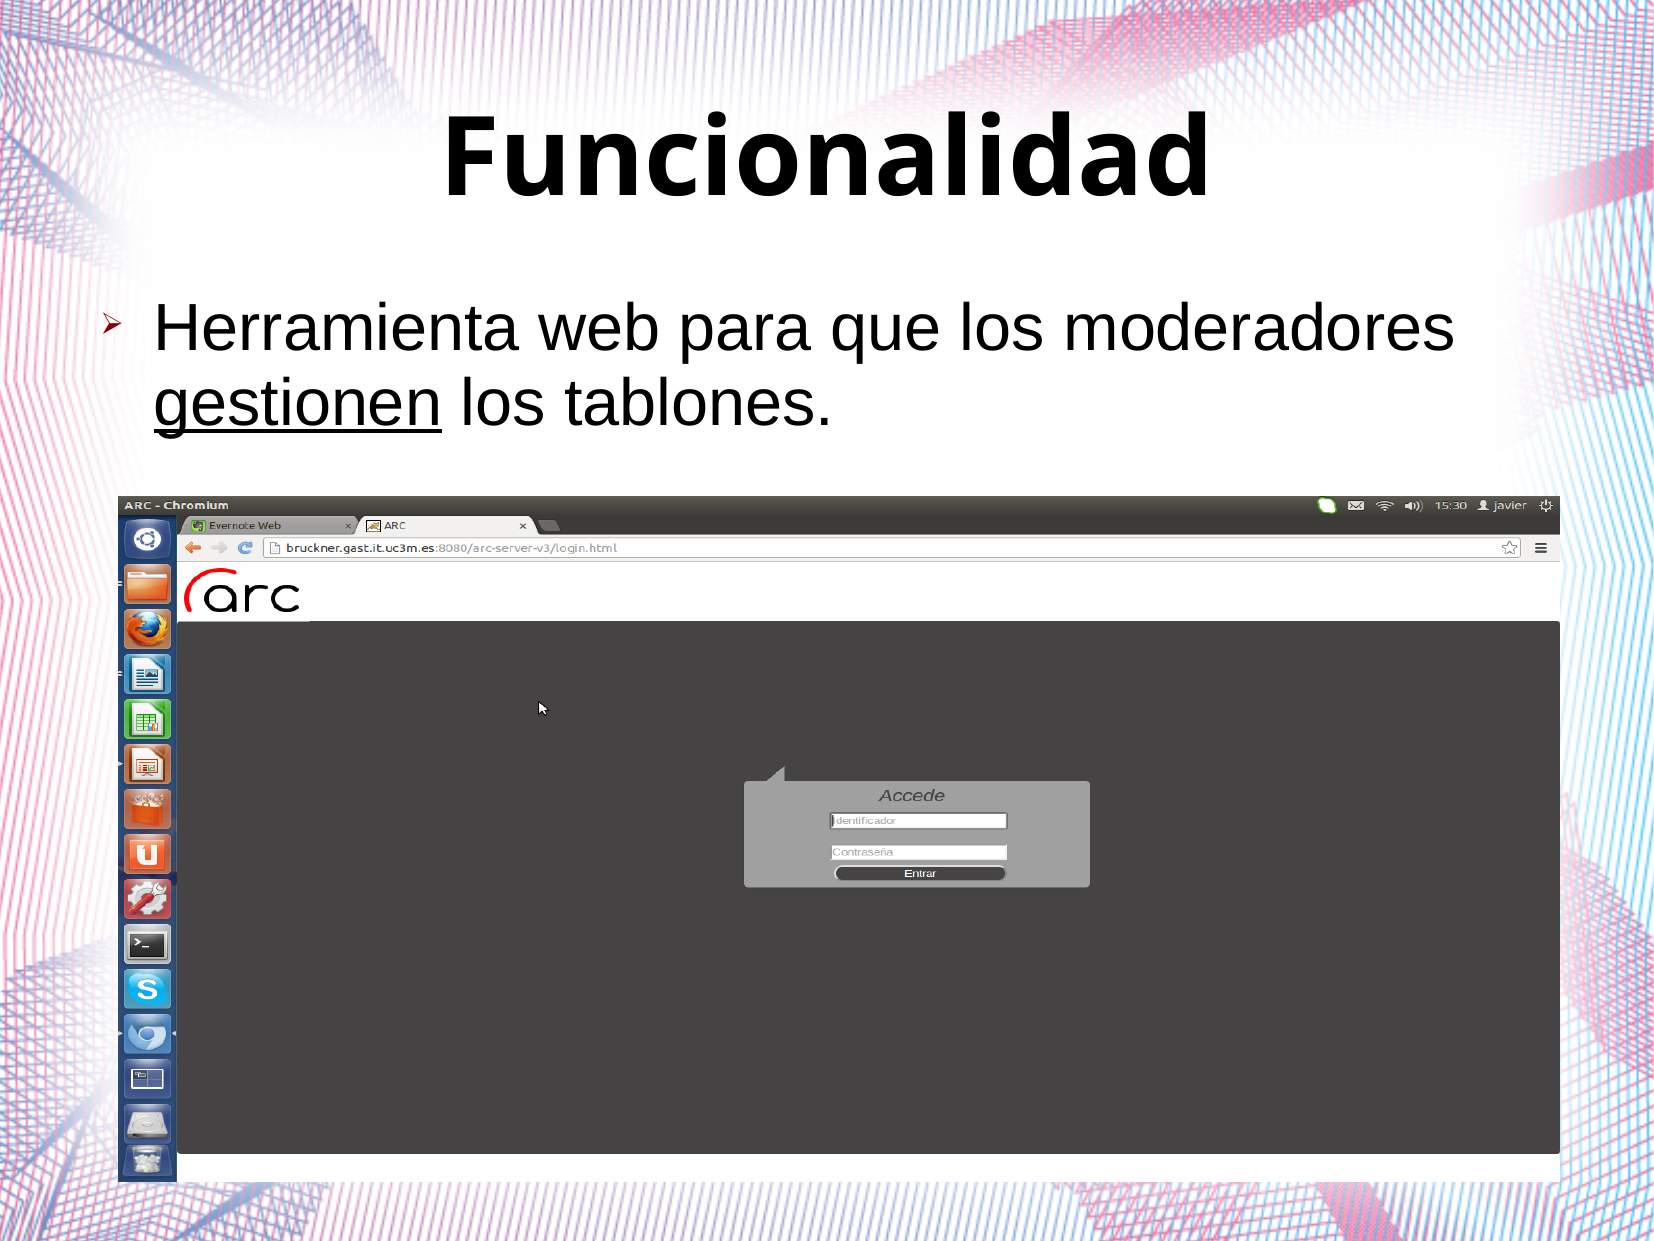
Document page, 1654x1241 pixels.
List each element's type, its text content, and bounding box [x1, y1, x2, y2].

list Herramienta web para que los moderadores gestionen los tablones. [82, 290, 1571, 1010]
picture [0, 0, 1654, 1241]
title Funcionalidad [82, 49, 1571, 257]
